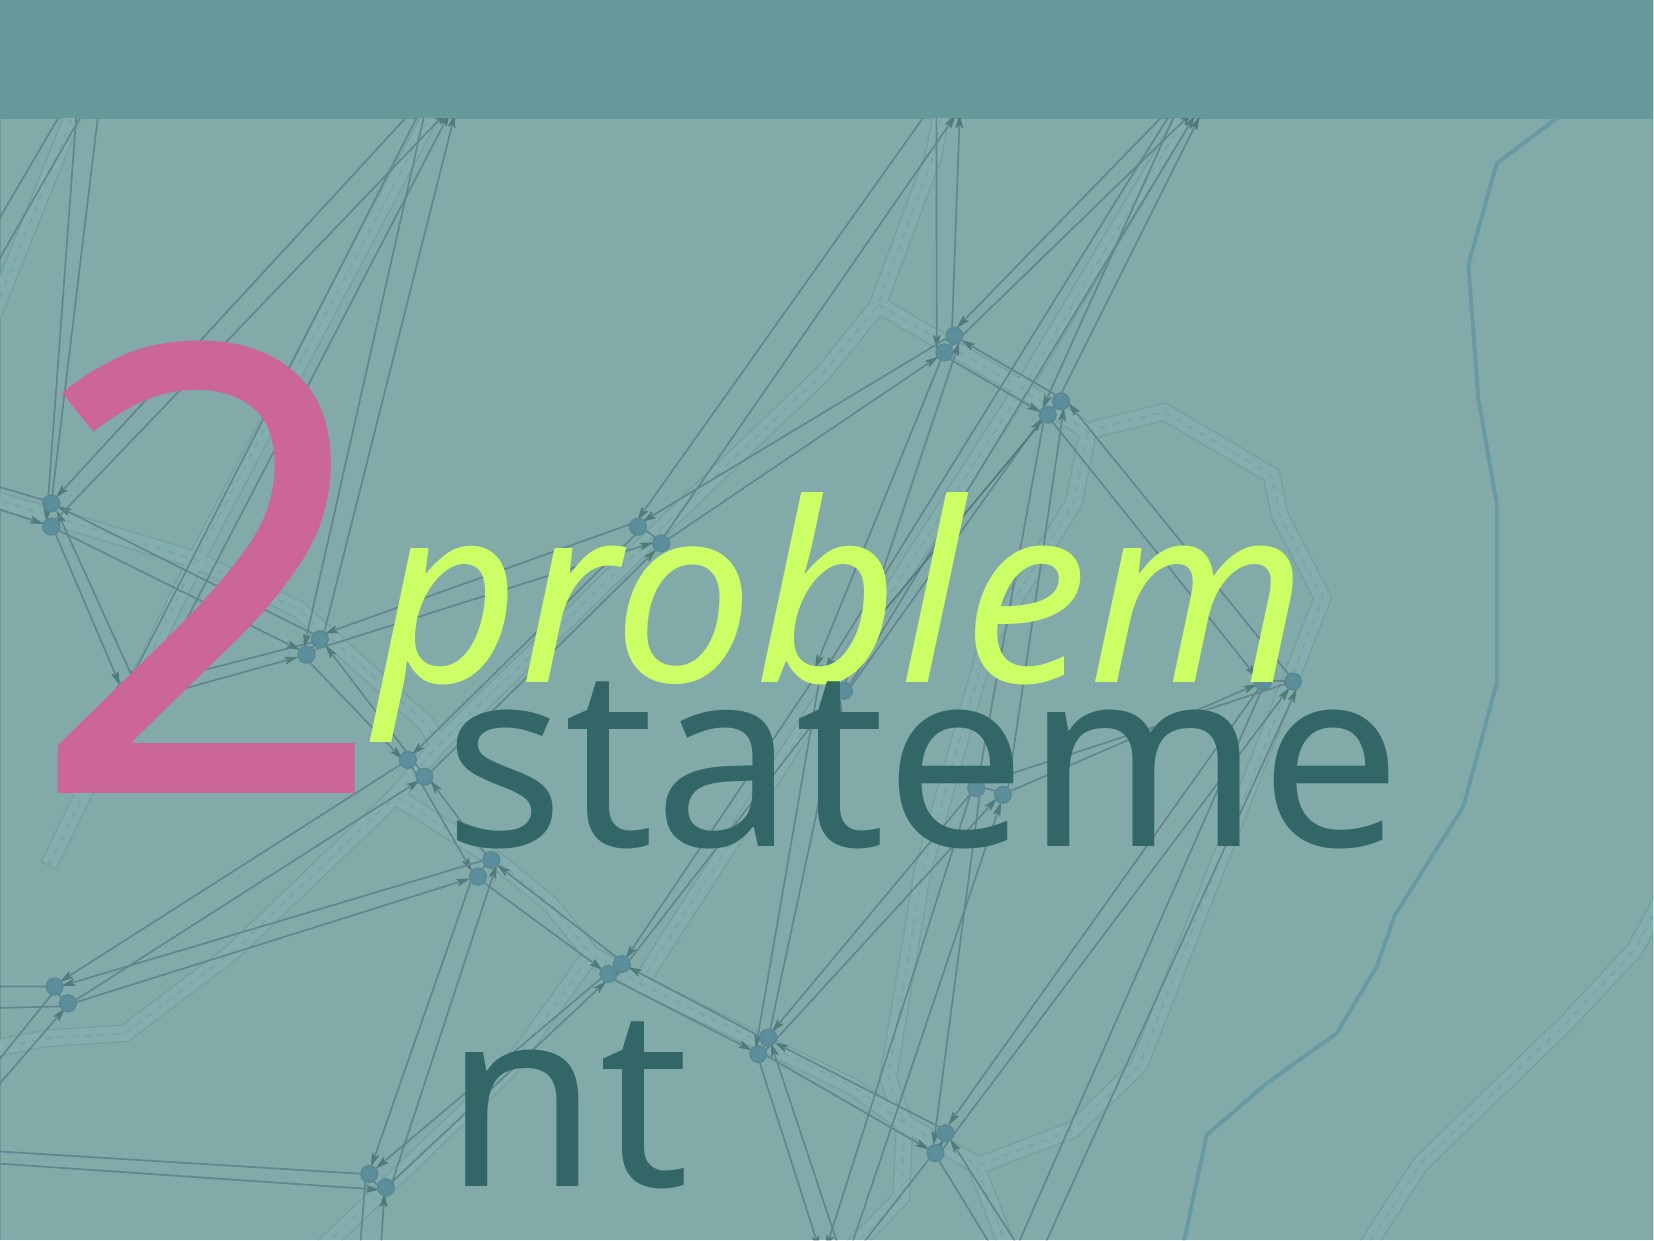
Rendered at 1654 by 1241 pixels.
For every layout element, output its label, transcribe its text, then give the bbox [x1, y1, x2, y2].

picture [0, 118, 1654, 1241]
picture [1236, 564, 1268, 571]
text_box statement [430, 571, 1560, 967]
text_box 2 [0, 118, 405, 884]
text_box problem [405, 408, 1202, 804]
